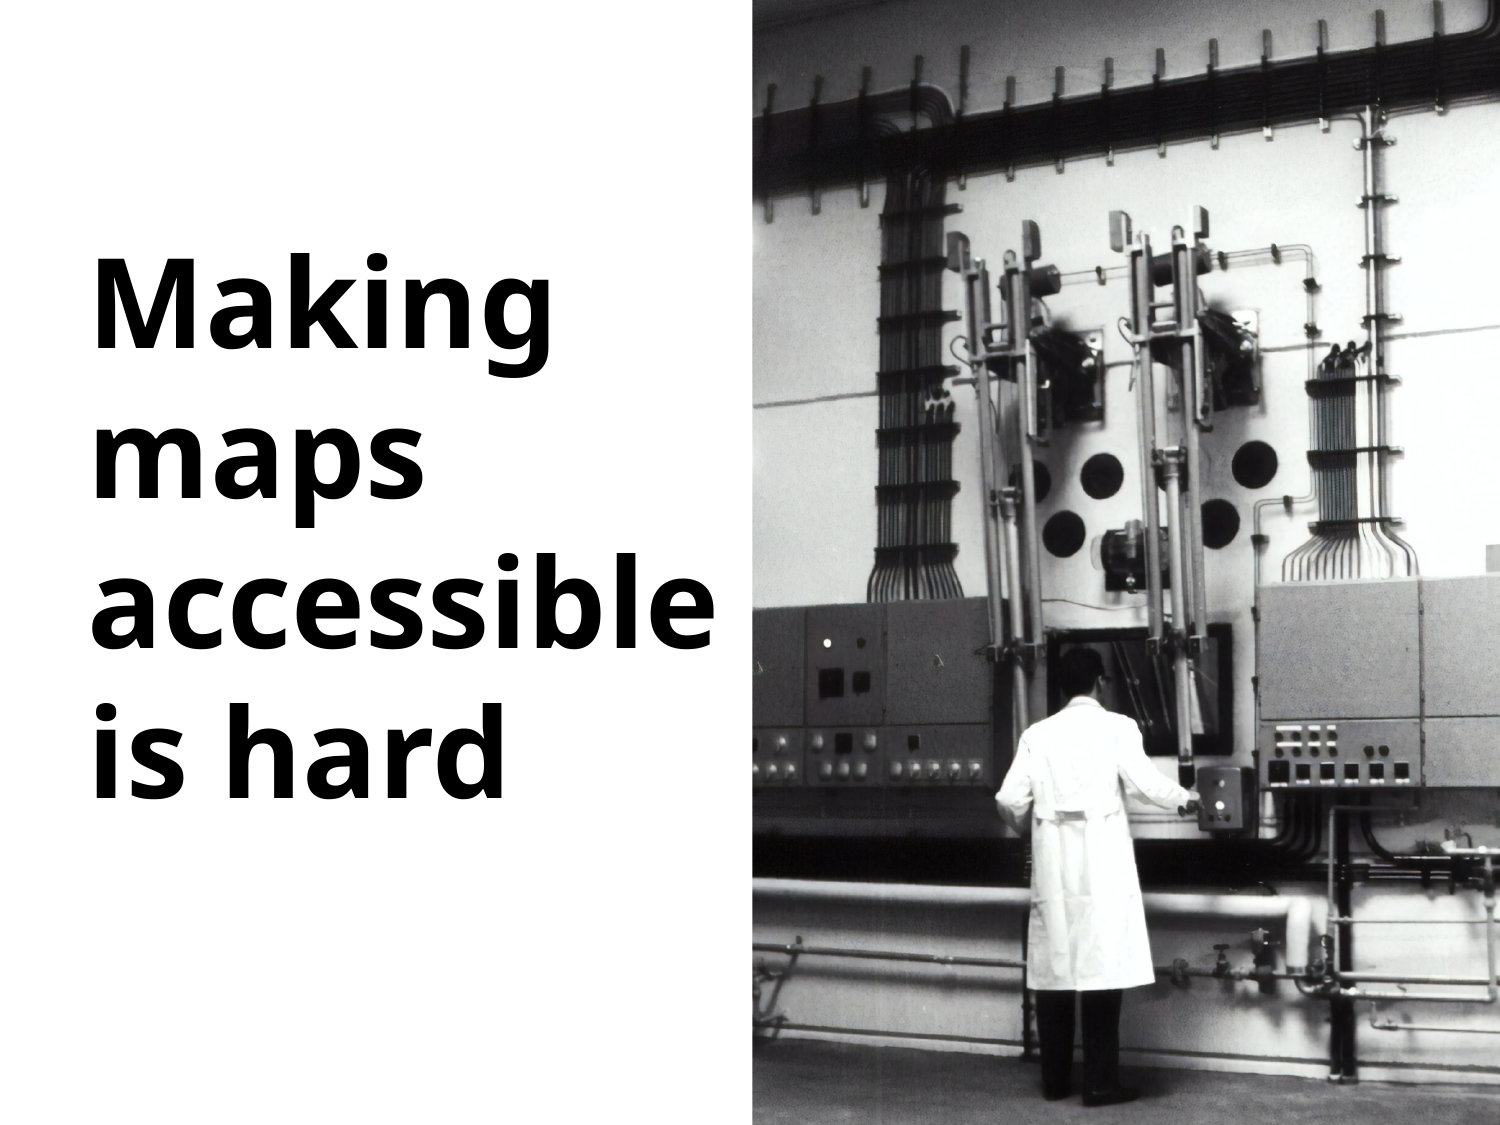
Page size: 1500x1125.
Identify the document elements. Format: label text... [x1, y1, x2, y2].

picture [752, 0, 1500, 1125]
text_box Making maps accessible is hard [87, 208, 753, 839]
